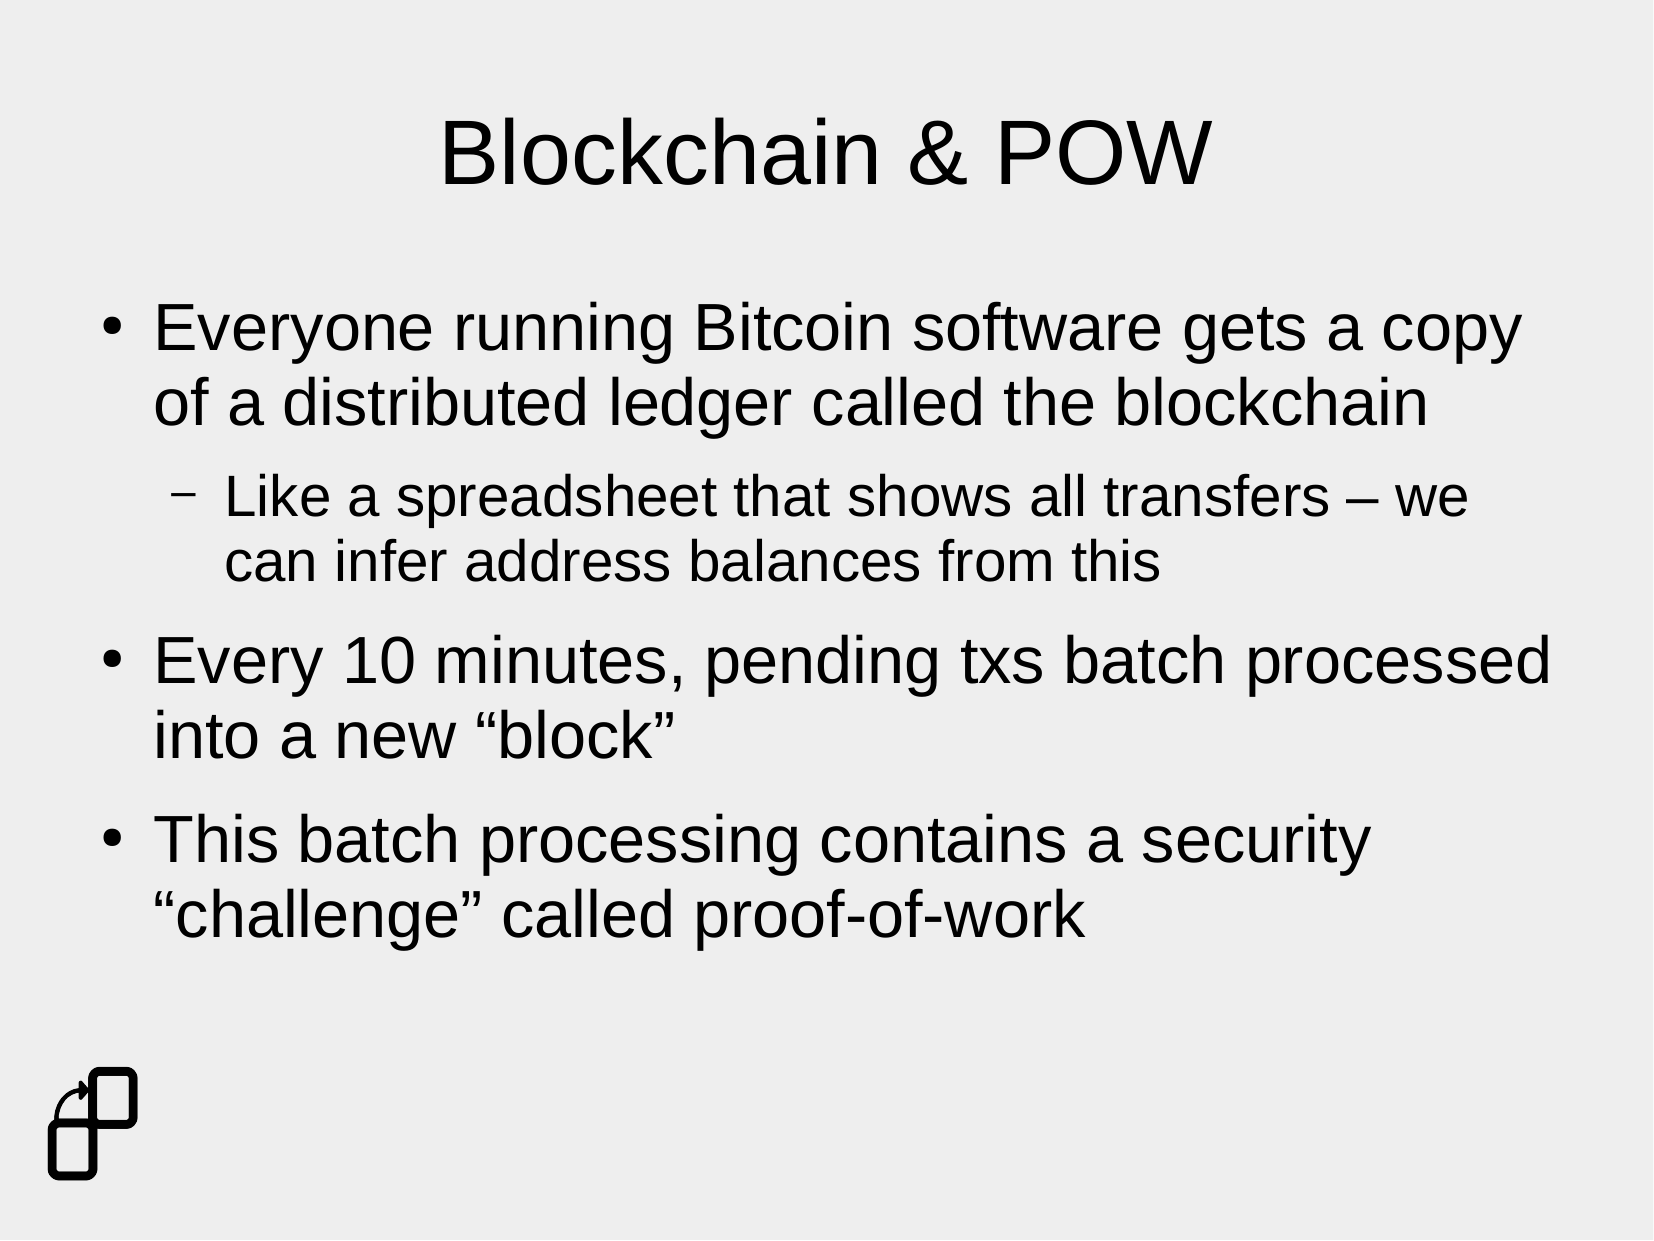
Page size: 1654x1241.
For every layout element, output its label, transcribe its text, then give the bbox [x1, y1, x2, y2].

picture [30, 1062, 153, 1186]
list Everyone running Bitcoin software gets a copy of a distributed ledger called the blockchain Like a spreadsheet that shows all transfers – we can infer address balances from this Every 10 minutes, pending txs batch processed into a new “block” This batch processing contains a security “challenge” called proof-of-work [82, 290, 1571, 1010]
title Blockchain & POW [82, 49, 1571, 257]
